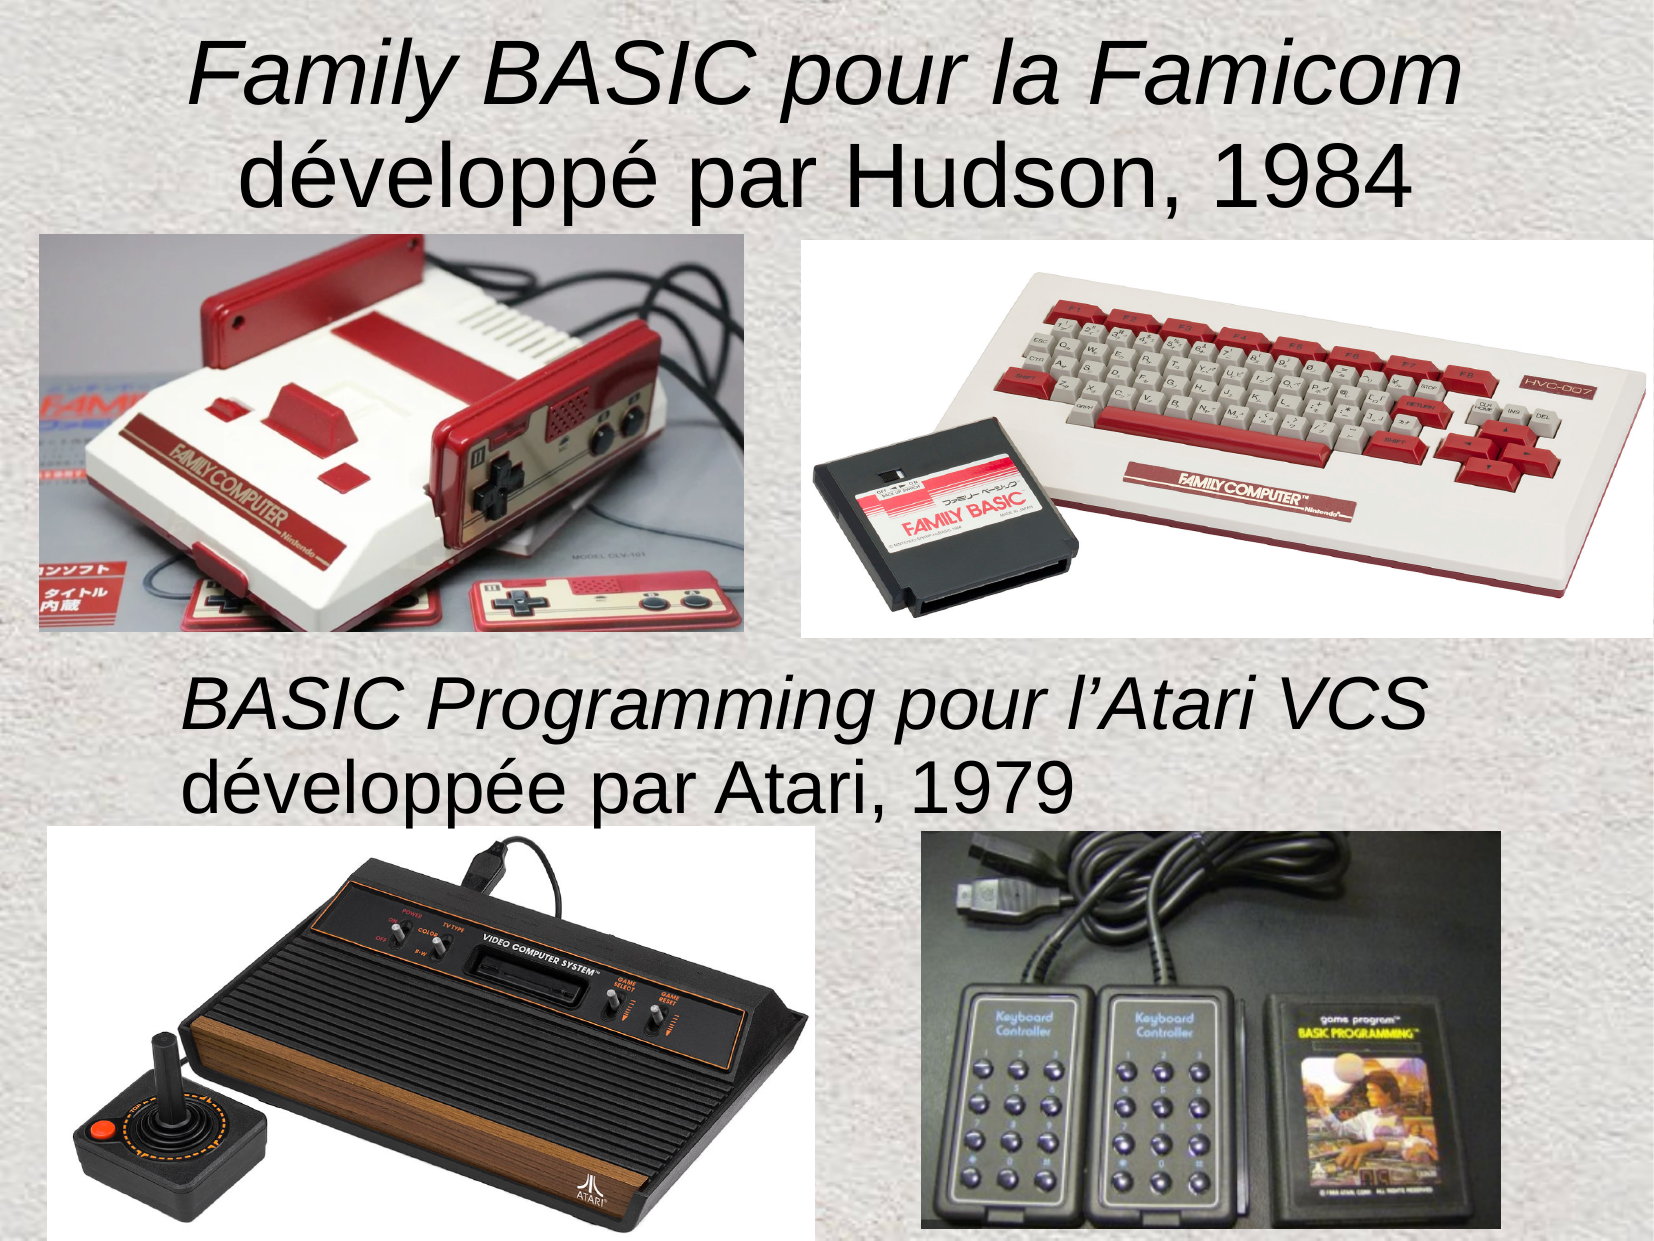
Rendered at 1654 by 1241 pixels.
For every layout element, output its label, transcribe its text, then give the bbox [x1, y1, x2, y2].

picture [0, 0, 1654, 1241]
title Family BASIC pour la Famicom développé par Hudson, 1984 [141, 11, 1512, 237]
text_box BASIC Programming pour l’Atari VCS développée par Atari, 1979 [165, 654, 1654, 922]
